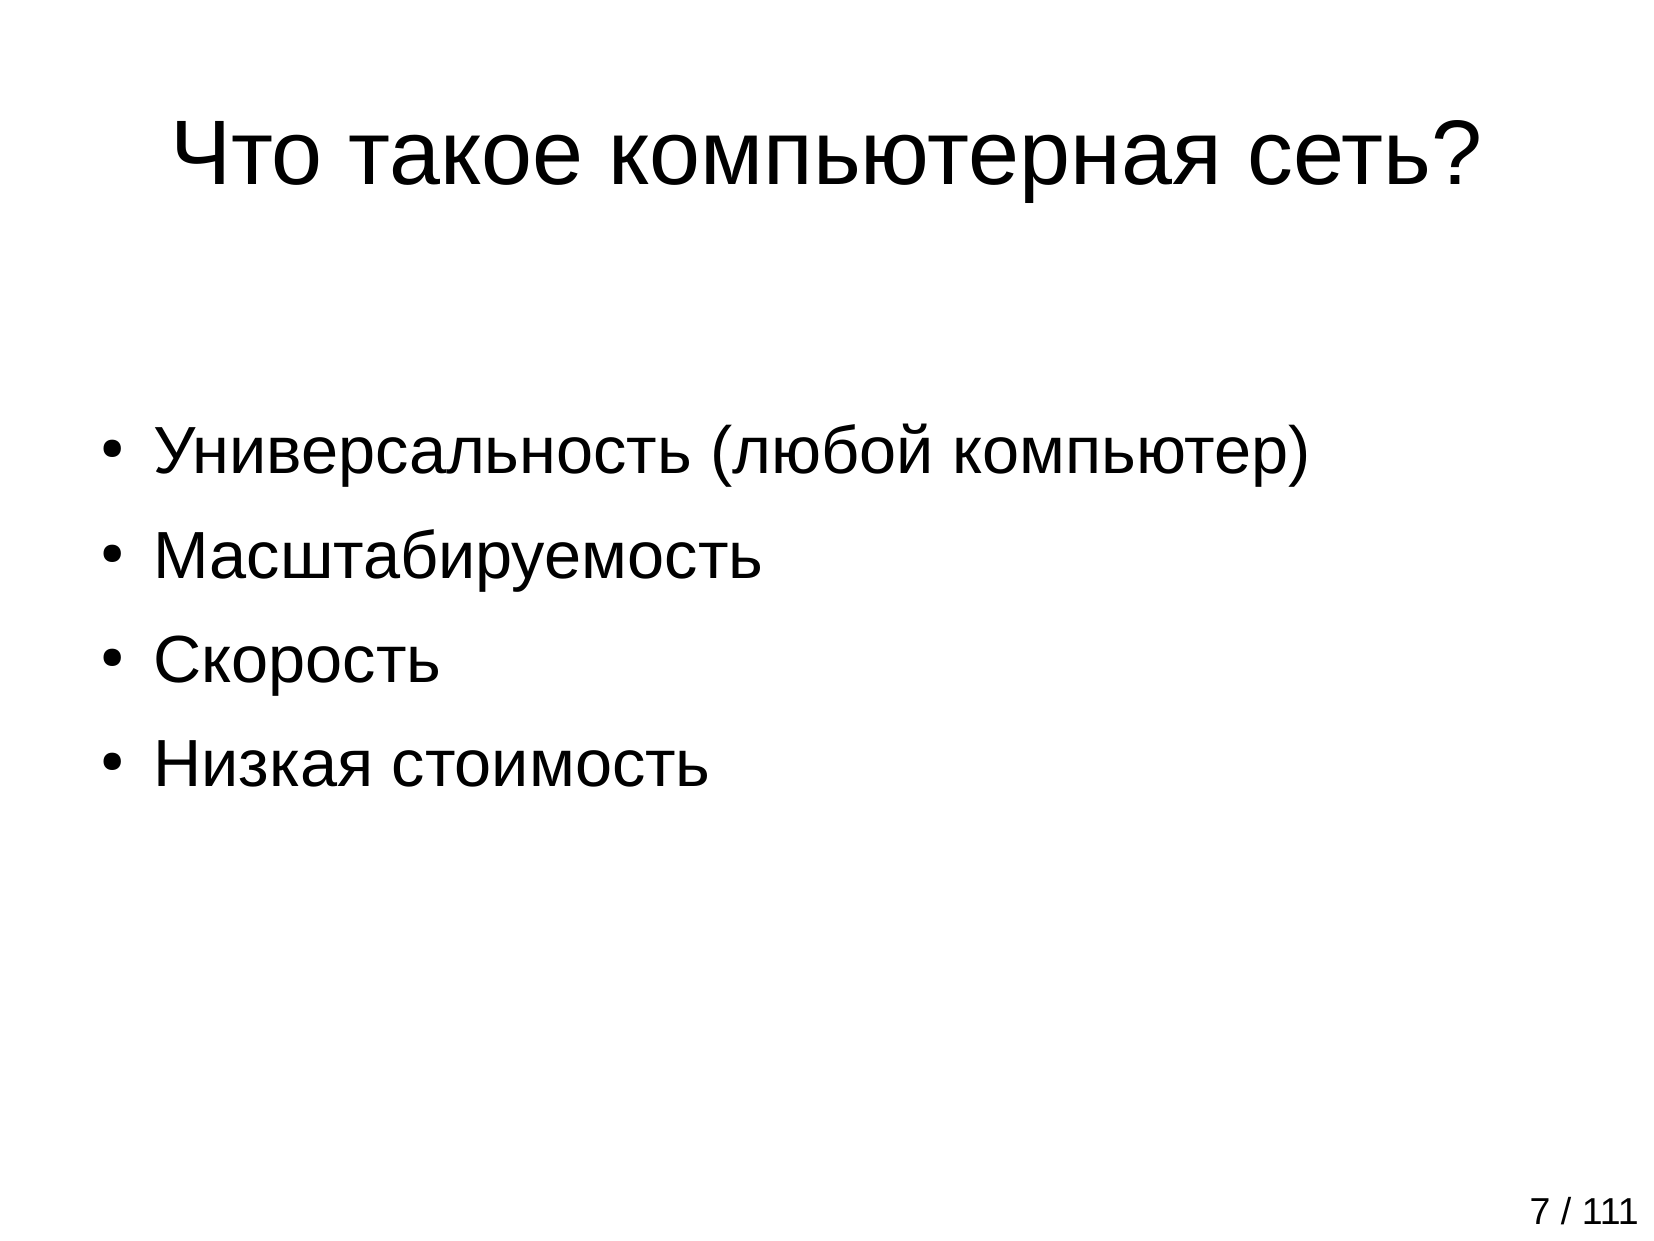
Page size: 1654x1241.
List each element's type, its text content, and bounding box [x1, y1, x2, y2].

text_box <number> / 111 [1380, 1183, 1654, 1241]
title Что такое компьютерная сеть? [82, 49, 1571, 257]
list Универсальность (любой компьютер) Масштабируемость Скорость Низкая стоимость [82, 413, 1571, 1010]
